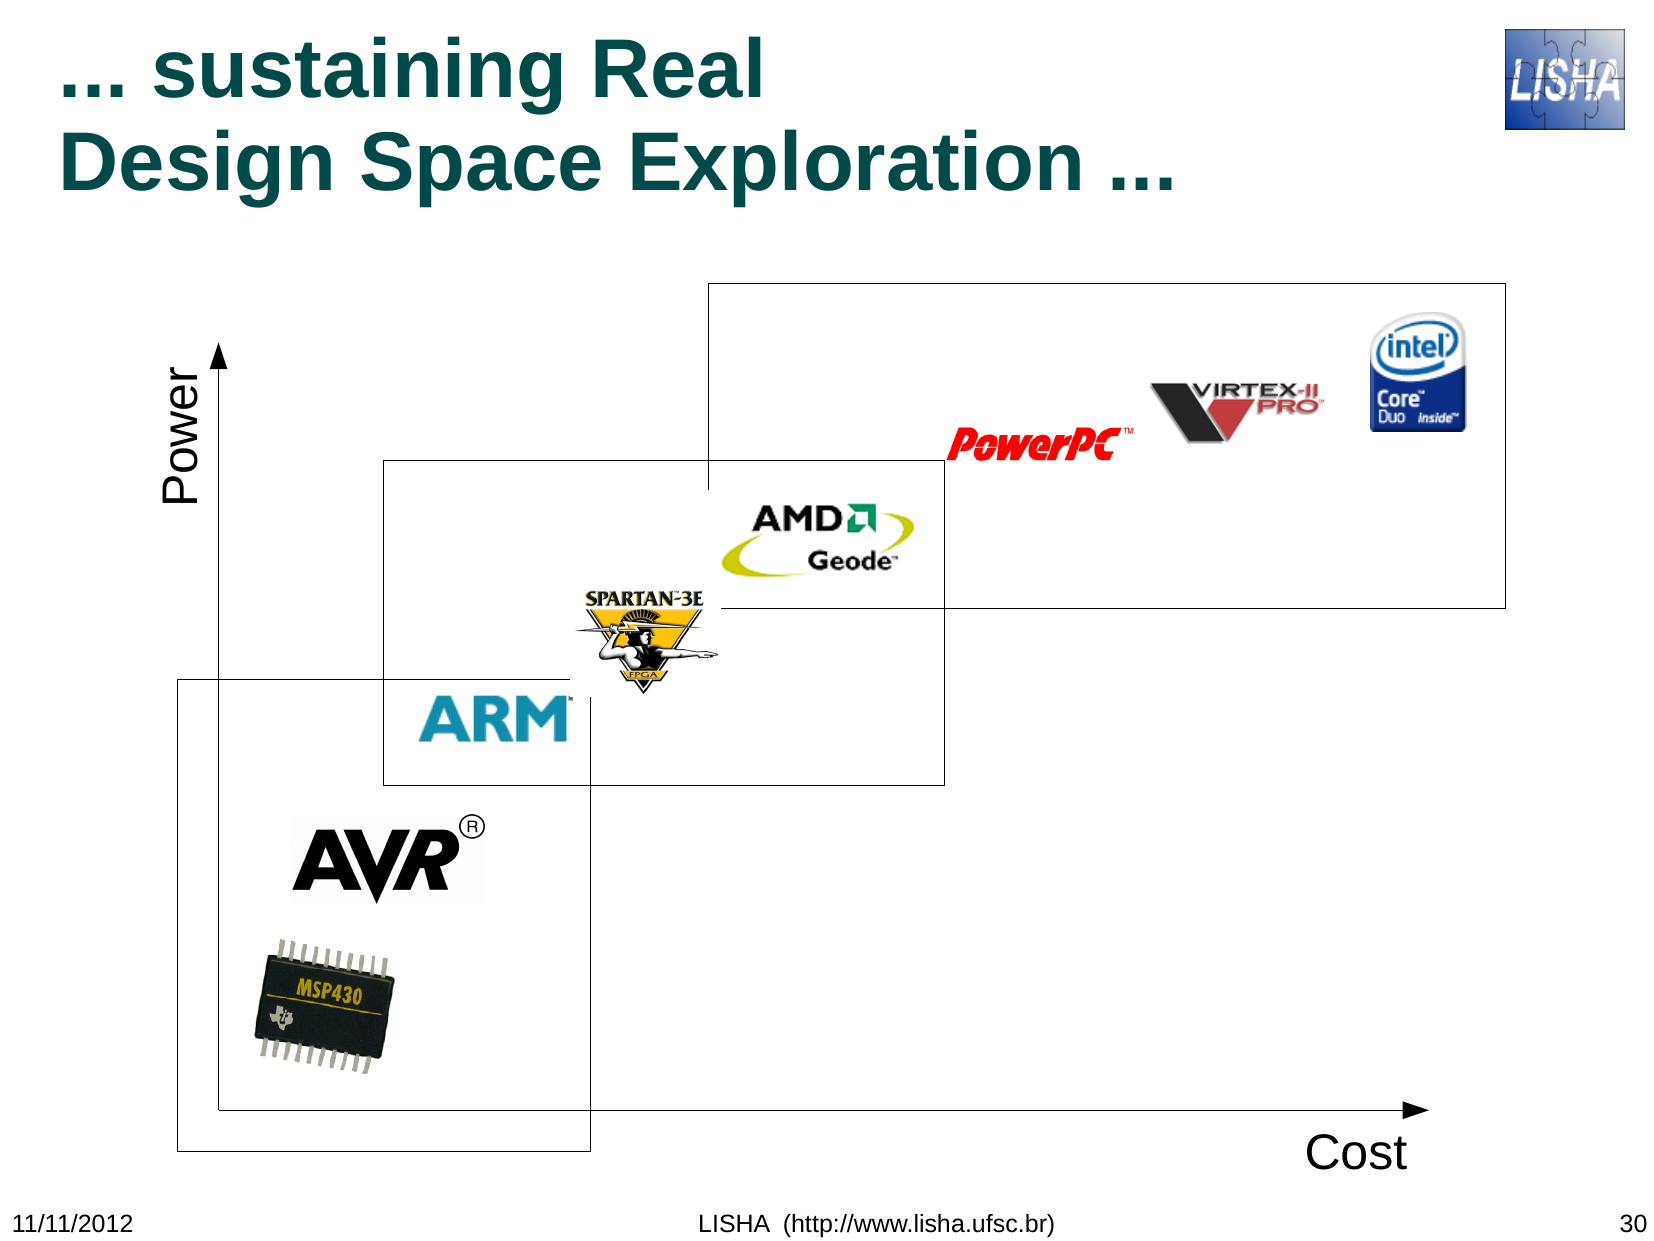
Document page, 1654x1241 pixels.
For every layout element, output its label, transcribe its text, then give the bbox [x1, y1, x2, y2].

picture [248, 933, 396, 1078]
picture [946, 364, 1343, 461]
picture [291, 814, 485, 904]
title ... sustaining Real Design Space Exploration ... [58, 11, 1463, 219]
text_box Power [144, 351, 216, 523]
text_box Cost [1289, 1105, 1423, 1199]
picture [1370, 312, 1467, 432]
picture [1505, 29, 1625, 130]
picture [419, 490, 928, 756]
